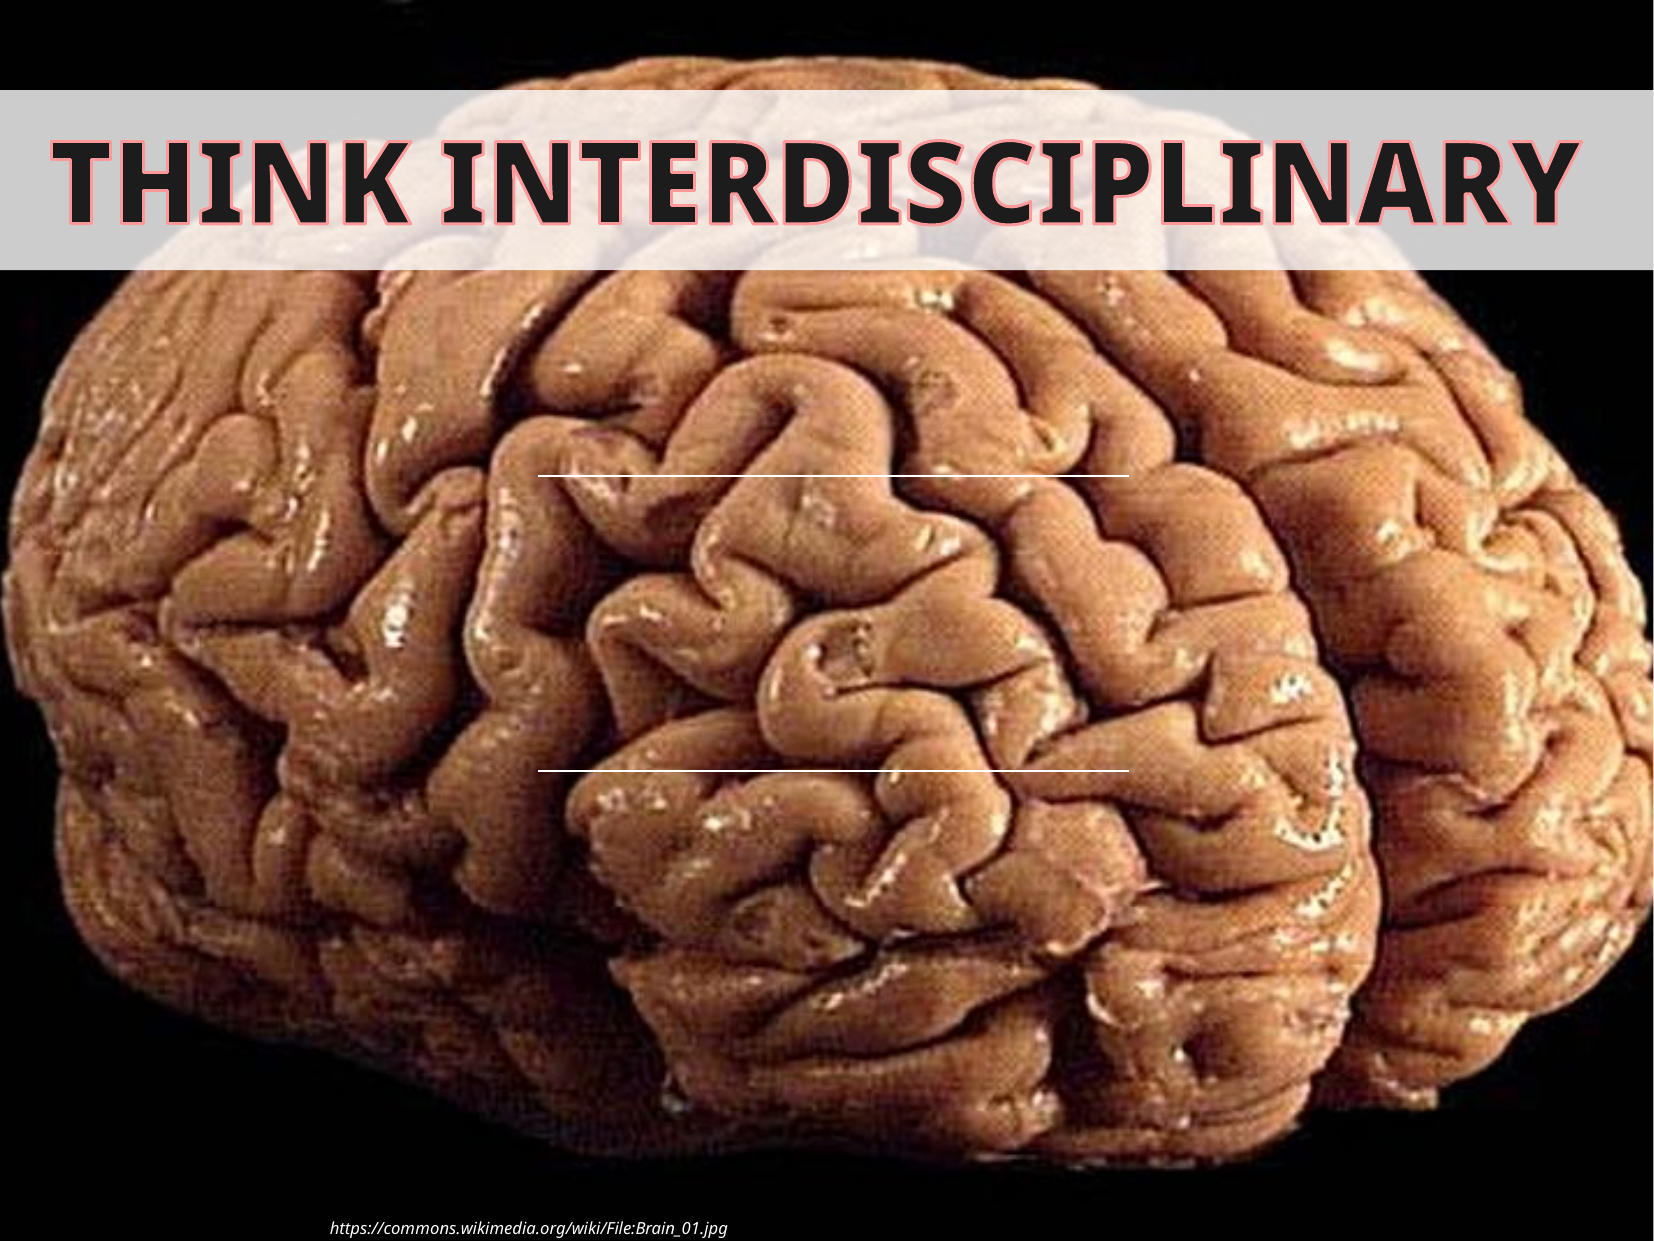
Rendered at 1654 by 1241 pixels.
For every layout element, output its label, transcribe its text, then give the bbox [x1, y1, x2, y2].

text_box THINK INTERDISCIPLINARY [710, 141, 778, 224]
picture [0, 0, 1654, 90]
text_box THINK INTERDISCIPLINARY [784, 141, 851, 224]
text_box THINK INTERDISCIPLINARY [1093, 141, 1151, 224]
text_box [0, 90, 1654, 271]
text_box THINK INTERDISCIPLINARY [1509, 141, 1582, 224]
text_box THINK INTERDISCIPLINARY [442, 141, 484, 224]
text_box THINK INTERDISCIPLINARY [200, 141, 242, 224]
text_box THINK INTERDISCIPLINARY [121, 141, 189, 224]
text_box THINK INTERDISCIPLINARY [650, 141, 697, 224]
text_box THINK INTERDISCIPLINARY [495, 141, 570, 224]
text_box THINK INTERDISCIPLINARY [1356, 141, 1436, 224]
text_box THINK INTERDISCIPLINARY [1444, 141, 1511, 224]
text_box THINK INTERDISCIPLINARY [859, 141, 901, 224]
text_box THINK INTERDISCIPLINARY [1041, 141, 1082, 224]
text_box THINK INTERDISCIPLINARY [1221, 141, 1262, 224]
picture [0, 271, 1654, 1241]
text_box THINK INTERDISCIPLINARY [972, 140, 1034, 225]
text_box THINK INTERDISCIPLINARY [344, 141, 412, 224]
text_box https://commons.wikimedia.org/wiki/File:Brain_01.jpg [315, 1209, 1654, 1241]
text_box THINK INTERDISCIPLINARY [1162, 141, 1214, 224]
text_box THINK INTERDISCIPLINARY [580, 141, 640, 224]
text_box THINK INTERDISCIPLINARY [51, 141, 111, 224]
text_box THINK INTERDISCIPLINARY [908, 140, 964, 225]
text_box THINK INTERDISCIPLINARY [1274, 141, 1349, 224]
text_box THINK INTERDISCIPLINARY [253, 141, 328, 224]
